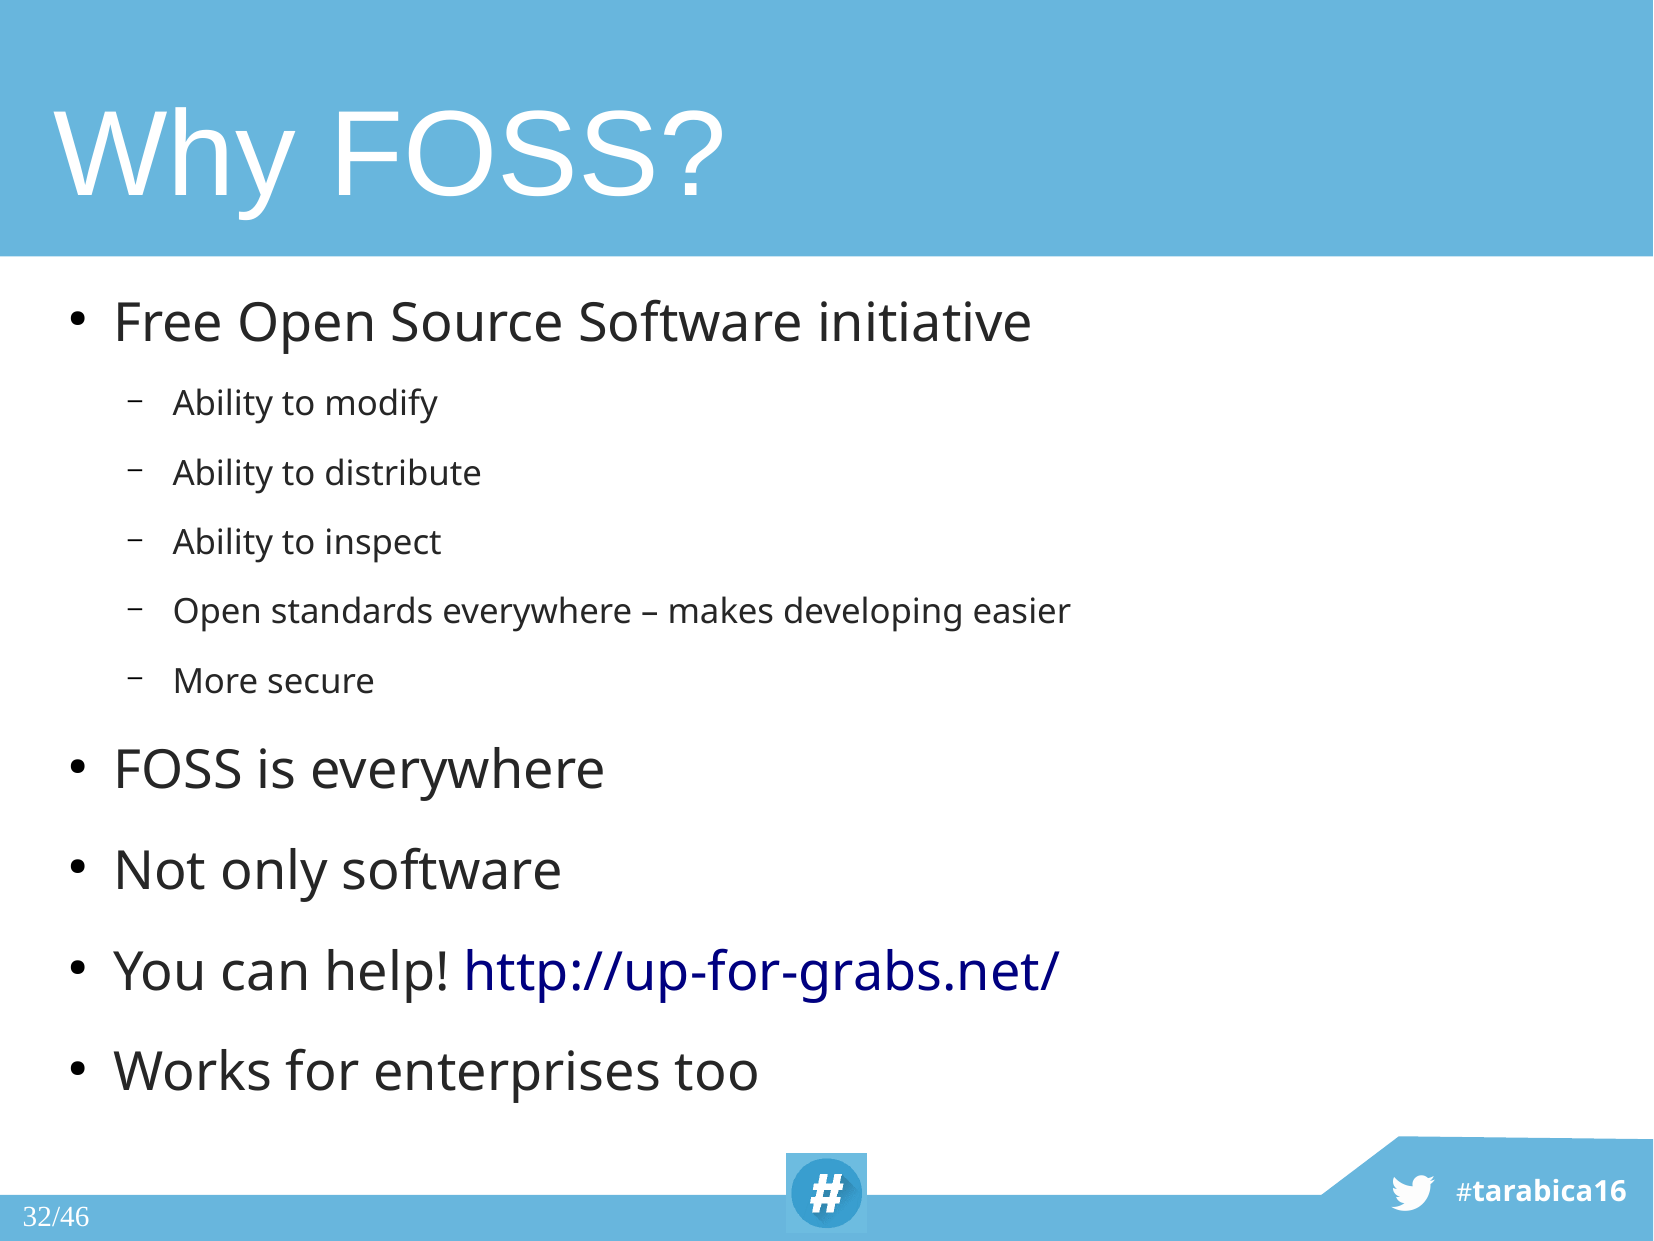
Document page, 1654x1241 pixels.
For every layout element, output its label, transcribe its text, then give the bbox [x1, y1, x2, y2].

picture [1378, 1158, 1448, 1228]
list Free Open Source Software initiative Ability to modify Ability to distribute Ability to inspect Open standards everywhere – makes developing easier More secure FOSS is everywhere Not only software You can help! http://up-for-grabs.net/ Works for enterprises too [53, 283, 1632, 1108]
picture [786, 1153, 867, 1233]
title Why FOSS? [53, 49, 1600, 257]
